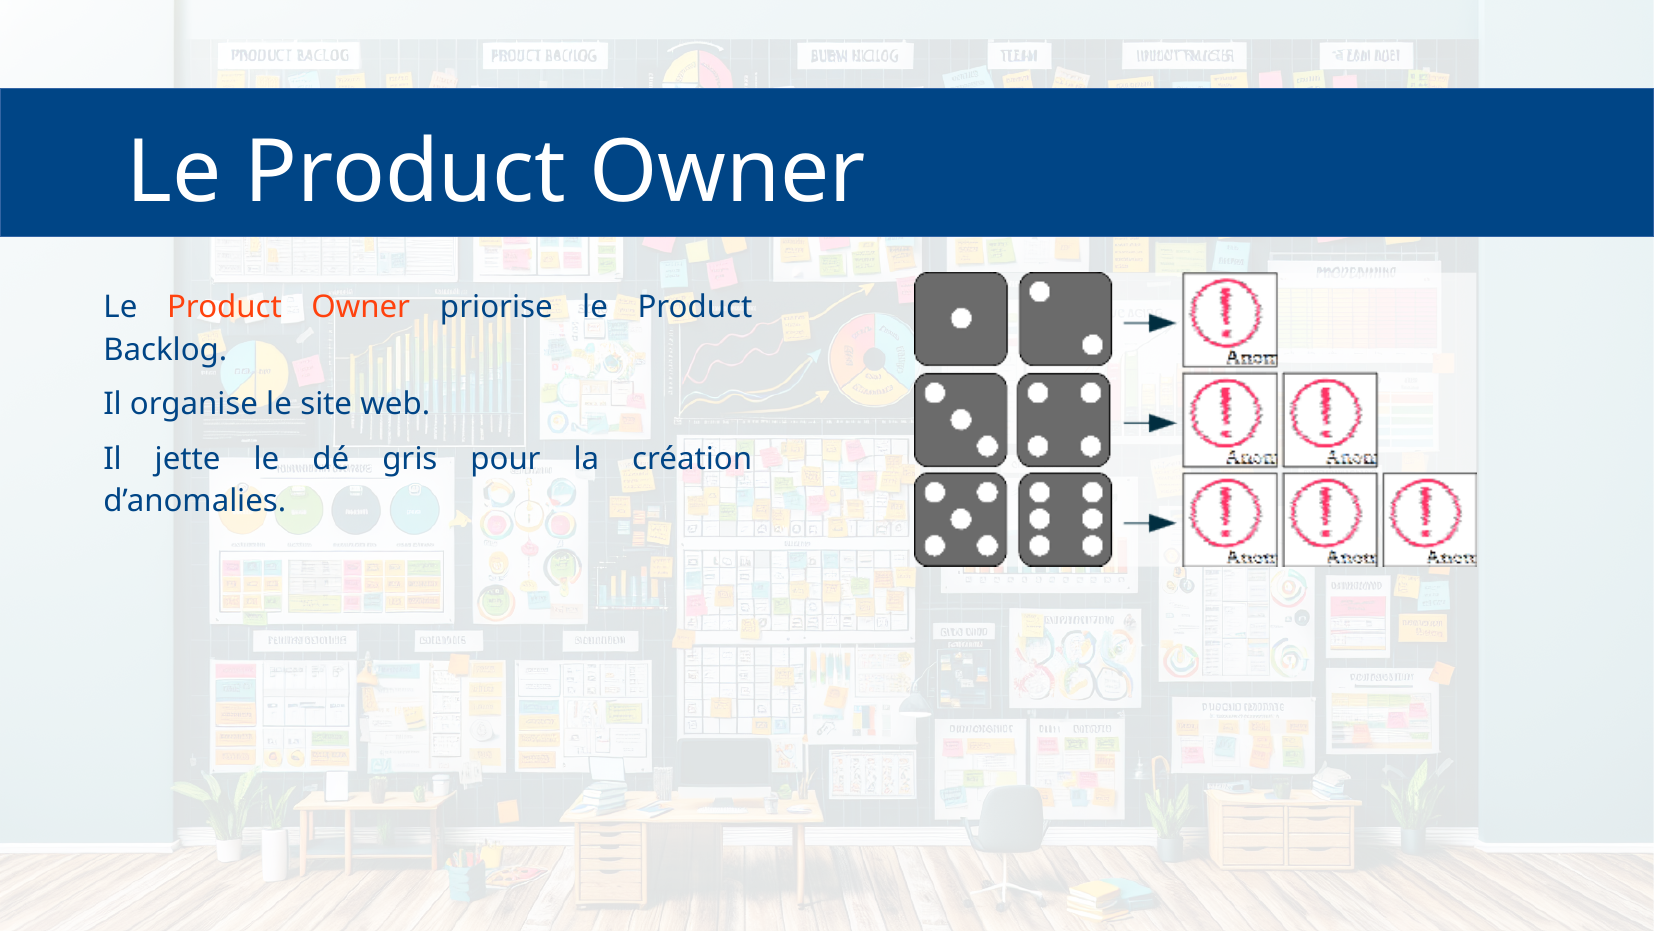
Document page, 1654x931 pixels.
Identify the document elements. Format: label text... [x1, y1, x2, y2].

picture [0, 0, 1654, 88]
text_box [0, 88, 1654, 237]
text_box Le Product Owner priorise le Product Backlog. Il organise le site web. Il jette le dé gris pour la création d’anomalies. [88, 276, 768, 680]
text_box Le Product Owner [112, 100, 1571, 296]
picture [0, 237, 1654, 931]
